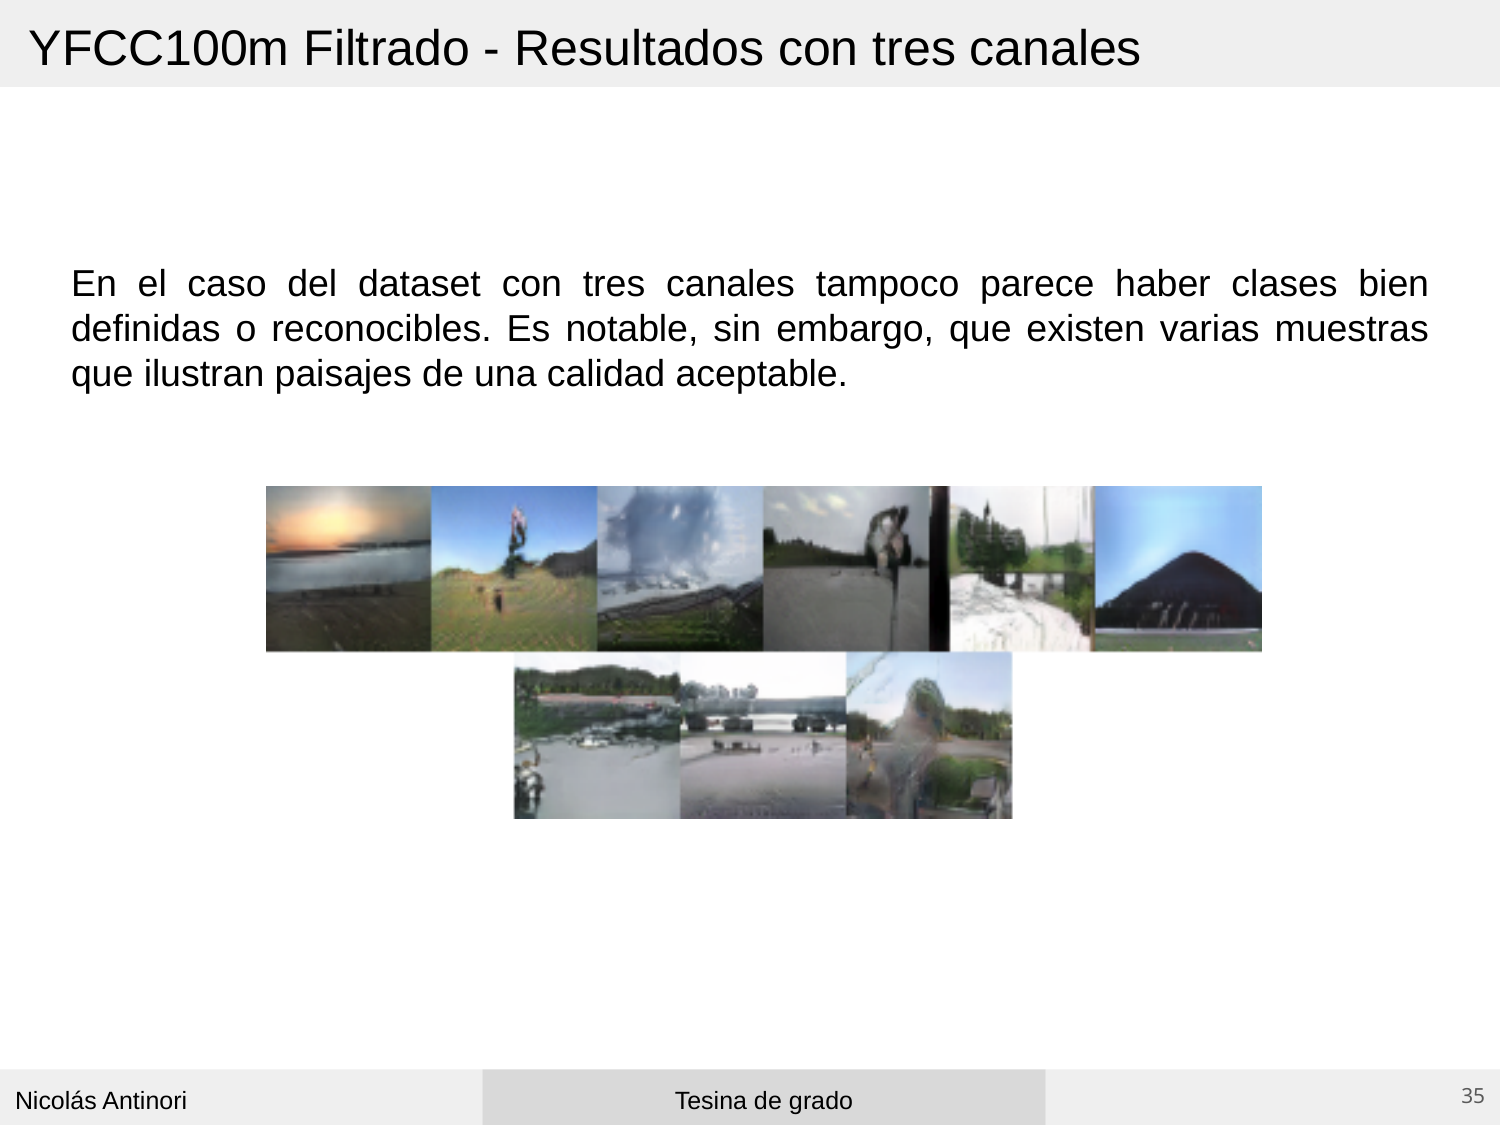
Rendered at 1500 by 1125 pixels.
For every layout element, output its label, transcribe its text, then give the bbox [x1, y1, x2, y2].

text_box En el caso del dataset con tres canales tampoco parece haber clases bien definidas o reconocibles. Es notable, sin embargo, que existen varias muestras que ilustran paisajes de una calidad aceptable. [55, 243, 1444, 407]
slide_number <number> [1046, 1069, 1500, 1125]
text_box Nicolás Antinori [0, 1069, 482, 1125]
picture [266, 486, 1262, 819]
text_box Tesina de grado [482, 1069, 1046, 1125]
text_box YFCC100m Filtrado - Resultados con tres canales [0, 0, 1500, 87]
